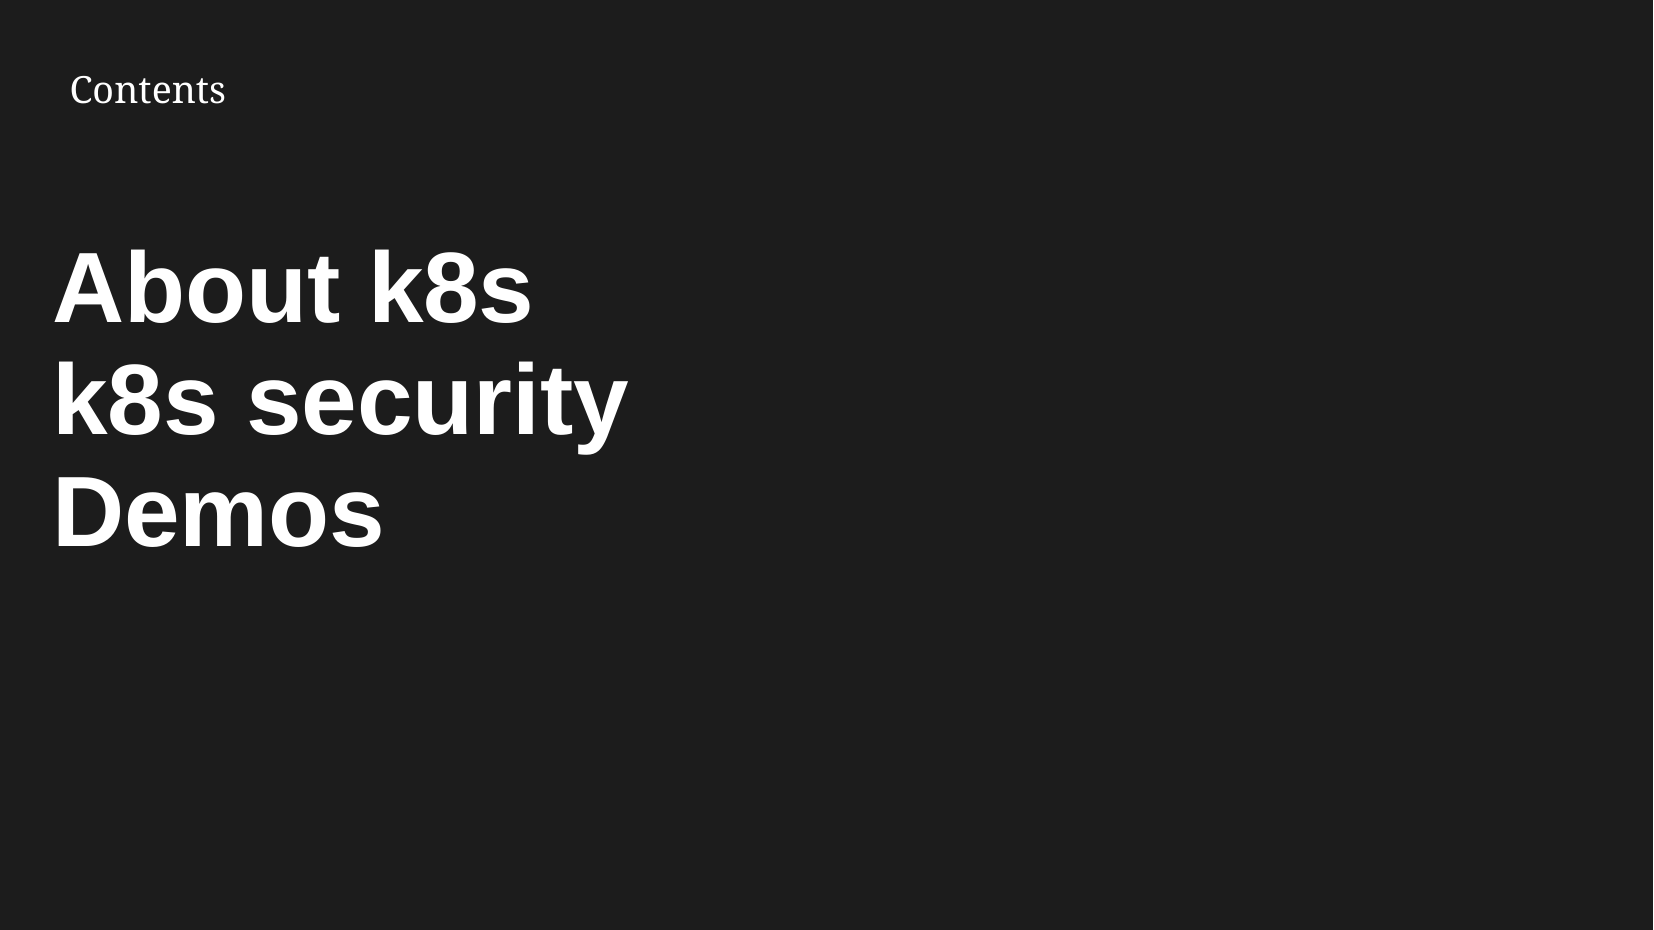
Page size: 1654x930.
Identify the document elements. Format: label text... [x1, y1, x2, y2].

text_box Contents [54, 56, 451, 113]
text_box About k8s k8s security Demos [37, 225, 1463, 576]
